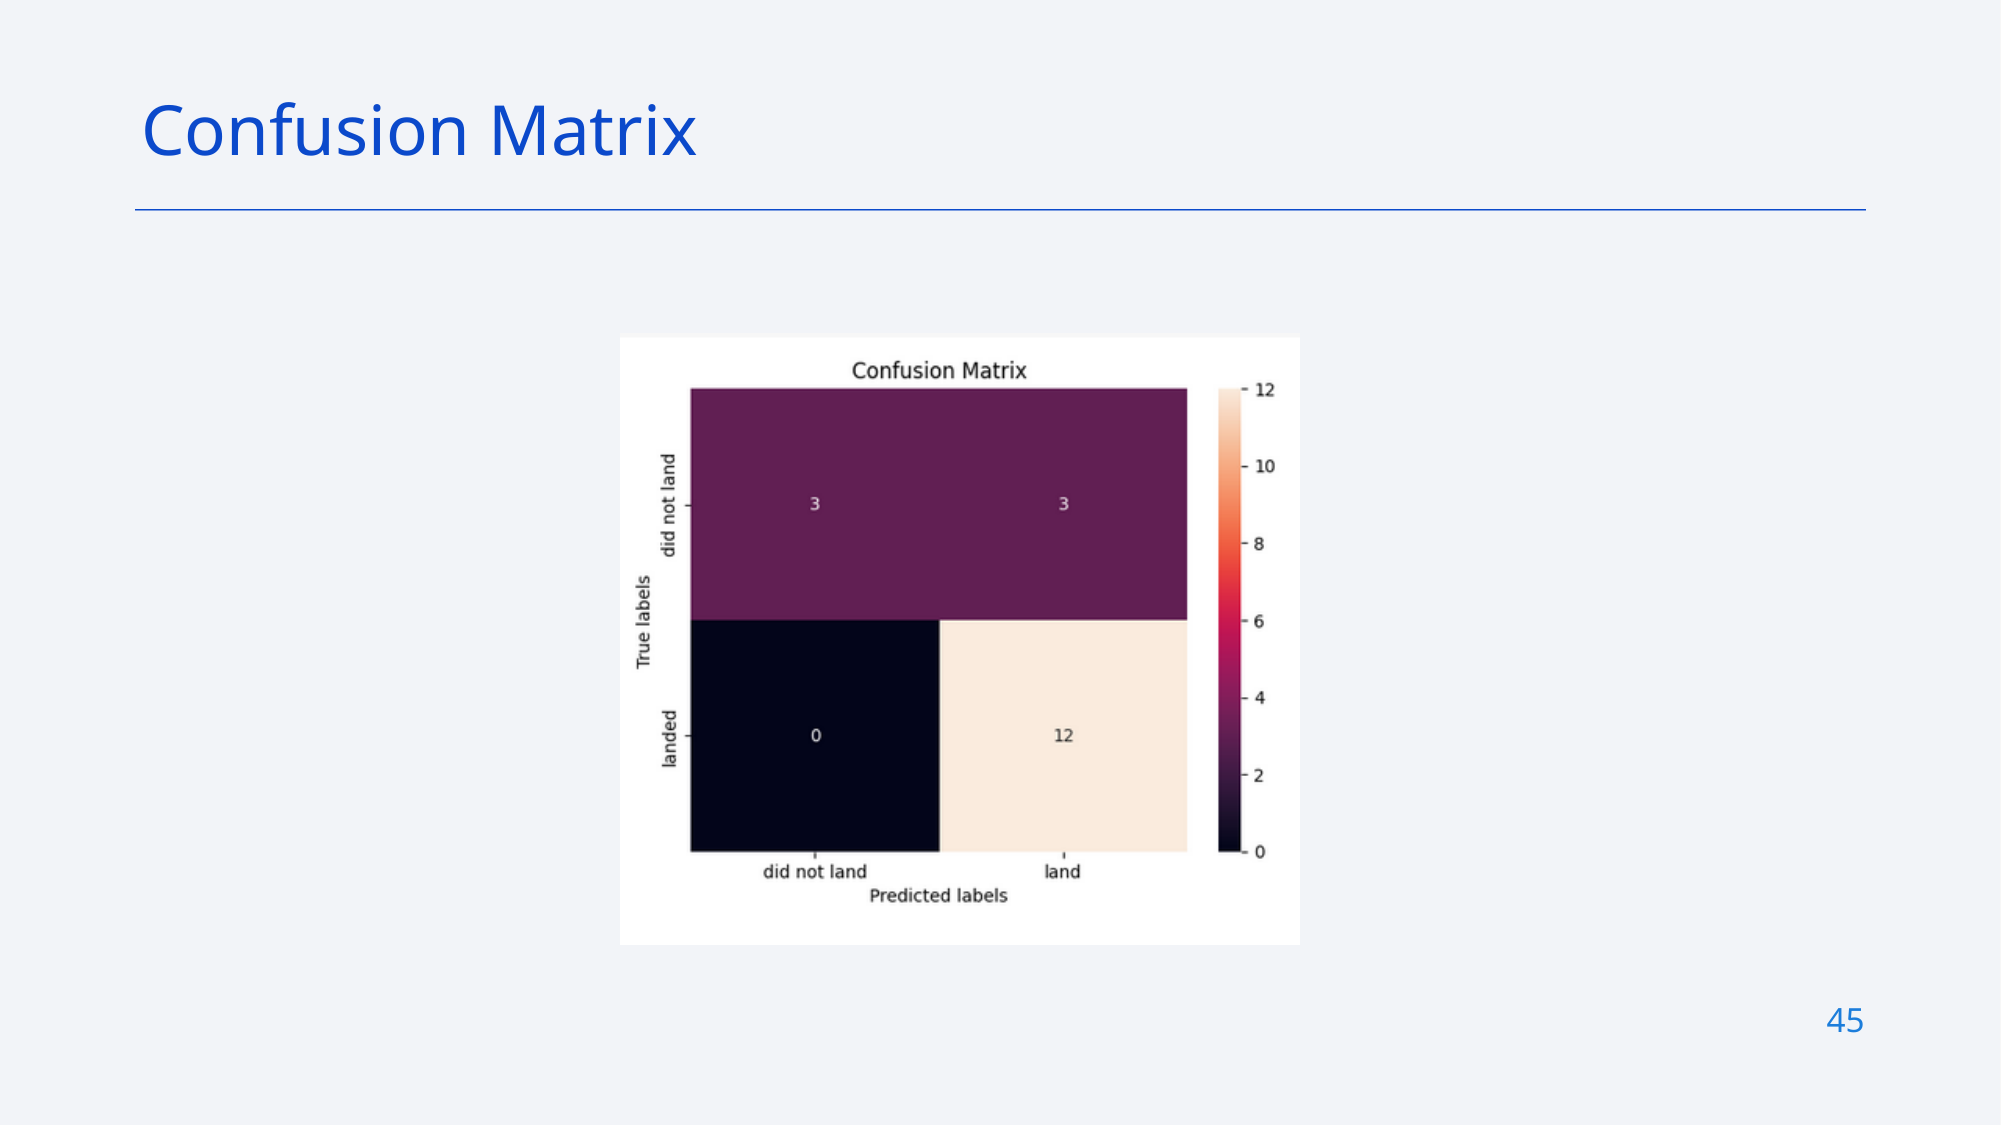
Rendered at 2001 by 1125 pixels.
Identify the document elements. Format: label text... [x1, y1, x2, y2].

text_box Confusion Matrix [126, 88, 1852, 179]
picture [0, 0, 2001, 1125]
